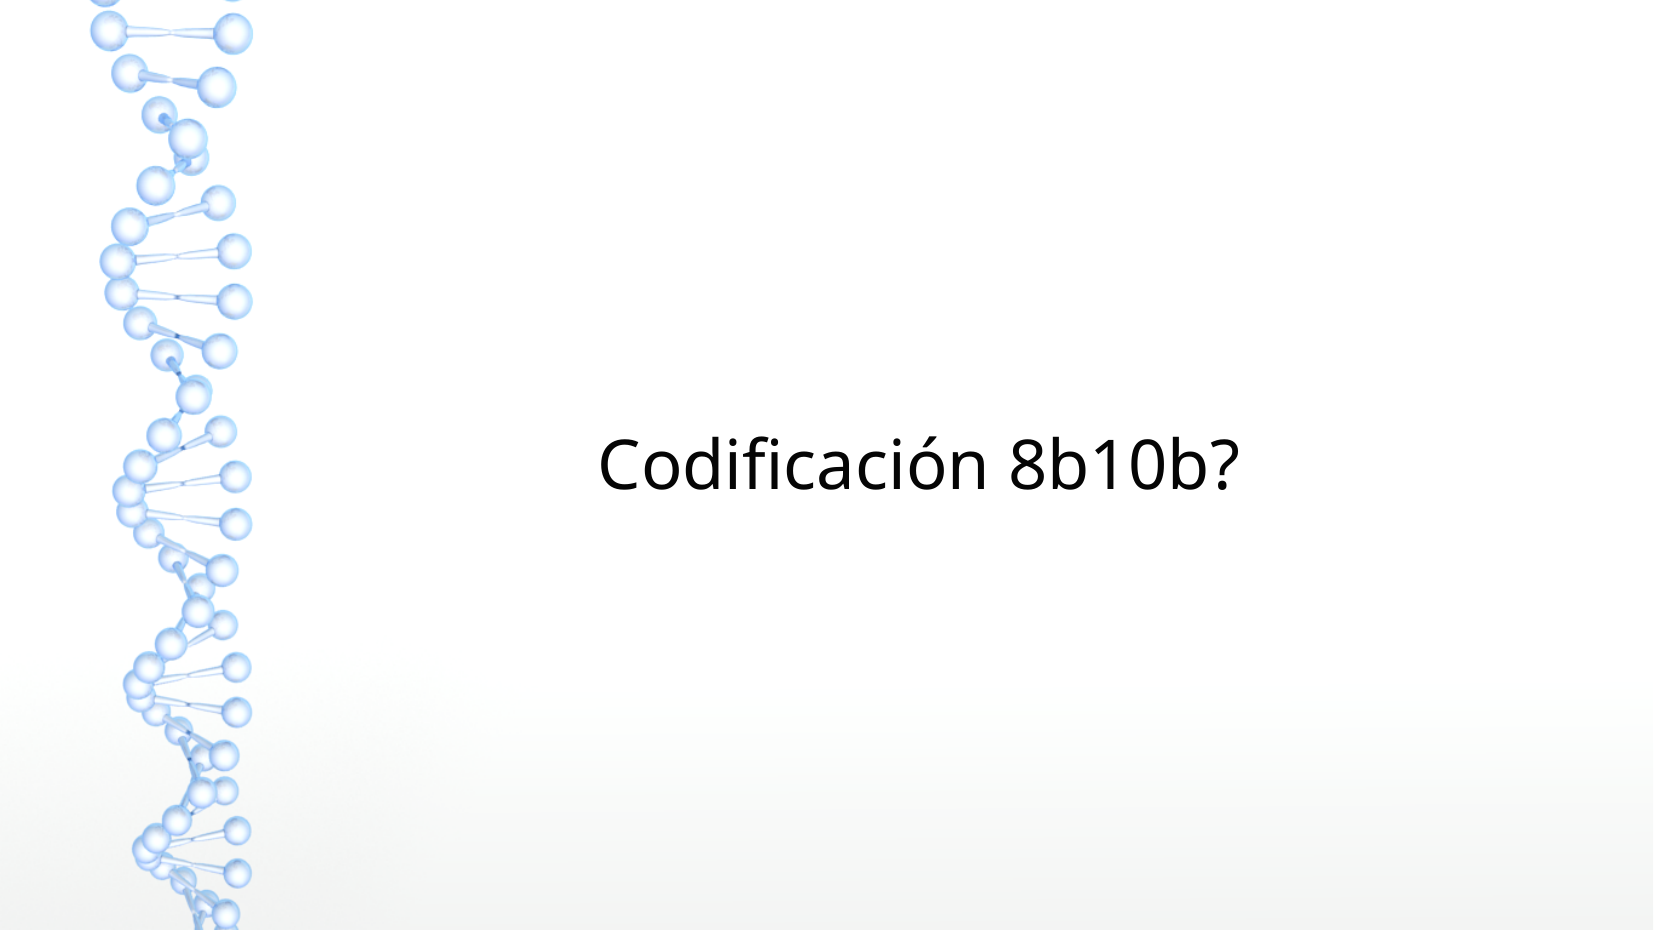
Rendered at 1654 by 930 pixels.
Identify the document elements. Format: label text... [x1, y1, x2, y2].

title Codificación 8b10b? [254, 386, 1584, 540]
picture [0, 0, 1654, 930]
